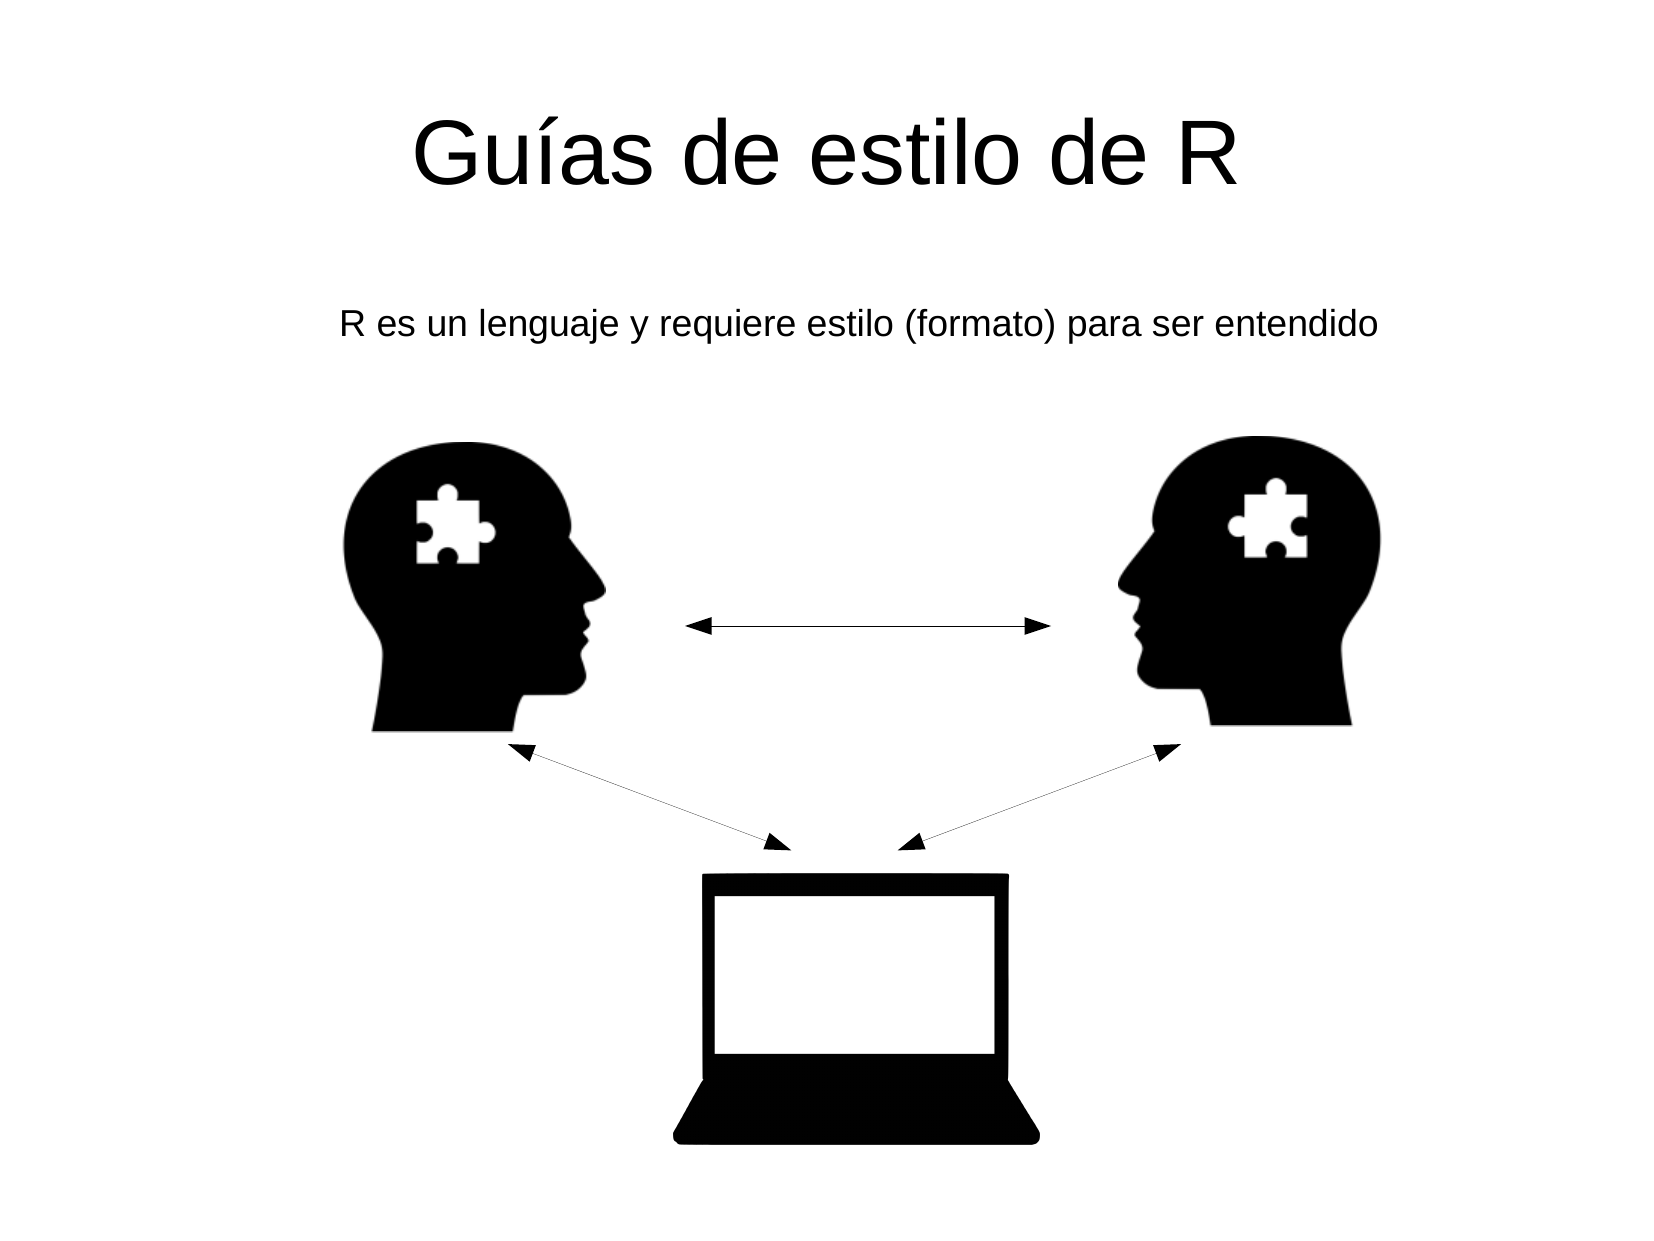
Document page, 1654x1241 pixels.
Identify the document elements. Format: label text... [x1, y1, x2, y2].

title Guías de estilo de R [82, 49, 1571, 257]
text_box R es un lenguaje y requiere estilo (formato) para ser entendido [324, 295, 1394, 353]
picture [673, 873, 1040, 1145]
picture [307, 442, 606, 733]
picture [1118, 436, 1418, 727]
